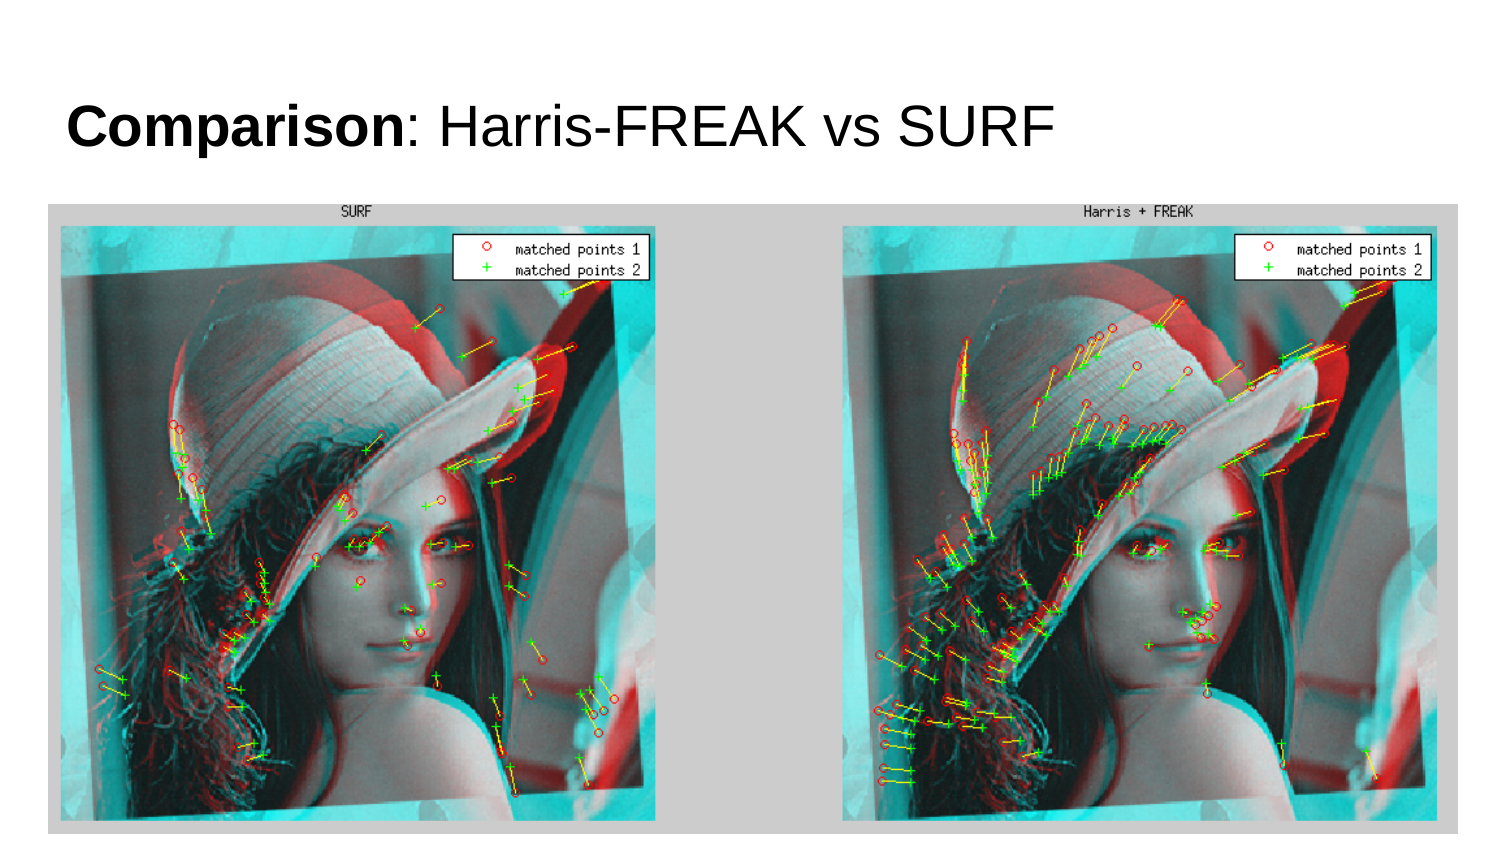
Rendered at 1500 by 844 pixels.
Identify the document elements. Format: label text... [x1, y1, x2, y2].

picture [48, 204, 1458, 834]
title Comparison: Harris-FREAK vs SURF [51, 72, 1449, 167]
